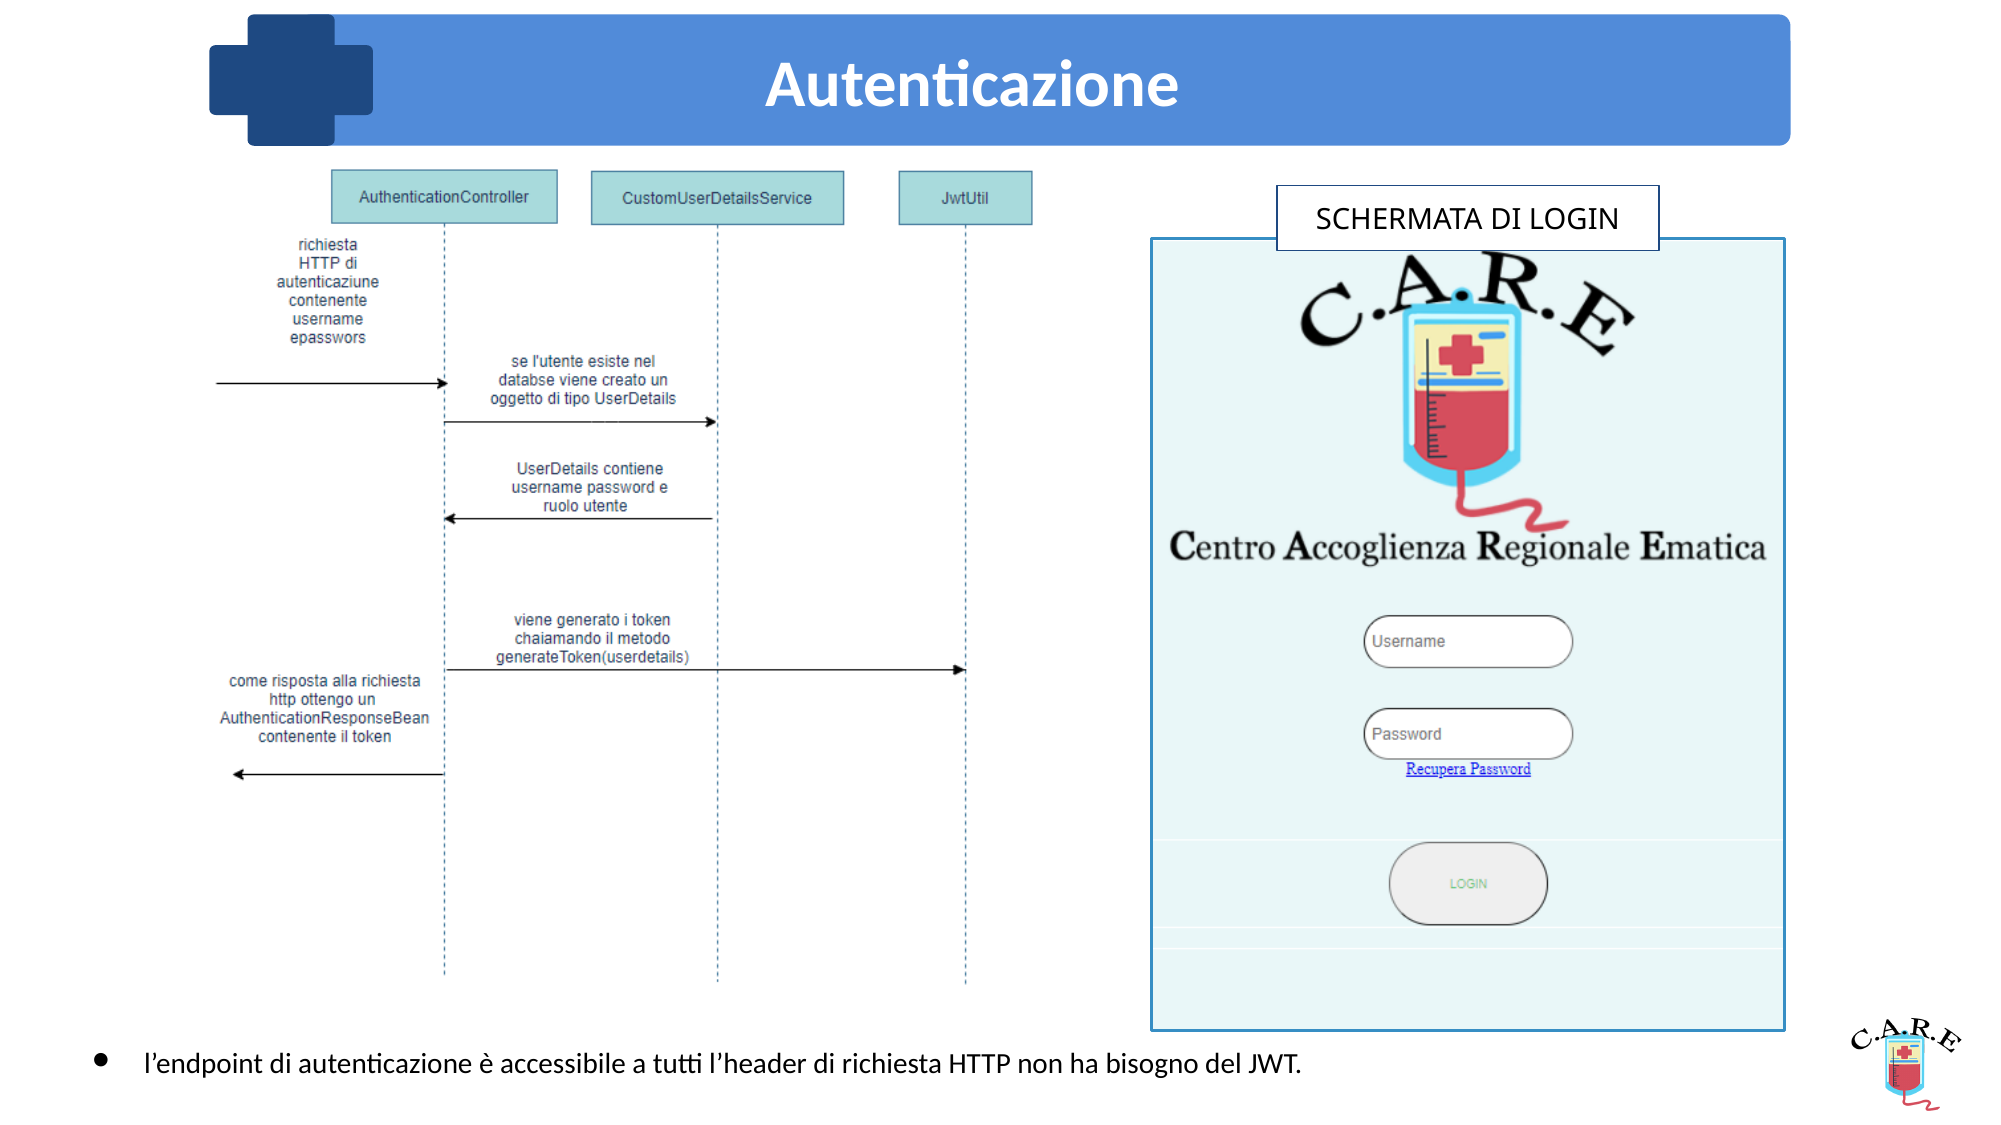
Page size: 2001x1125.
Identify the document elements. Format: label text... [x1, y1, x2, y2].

text_box Autenticazione [419, 31, 1736, 128]
picture [1153, 240, 1783, 1029]
text_box [209, 14, 1791, 146]
text_box l’endpoint di autenticazione è accessibile a tutti l’header di richiesta HTTP non ha bisogno del JWT. [54, 1028, 1464, 1094]
picture [196, 155, 1046, 1002]
text_box SCHERMATA DI LOGIN [1276, 185, 1660, 251]
picture [1805, 1015, 2000, 1125]
